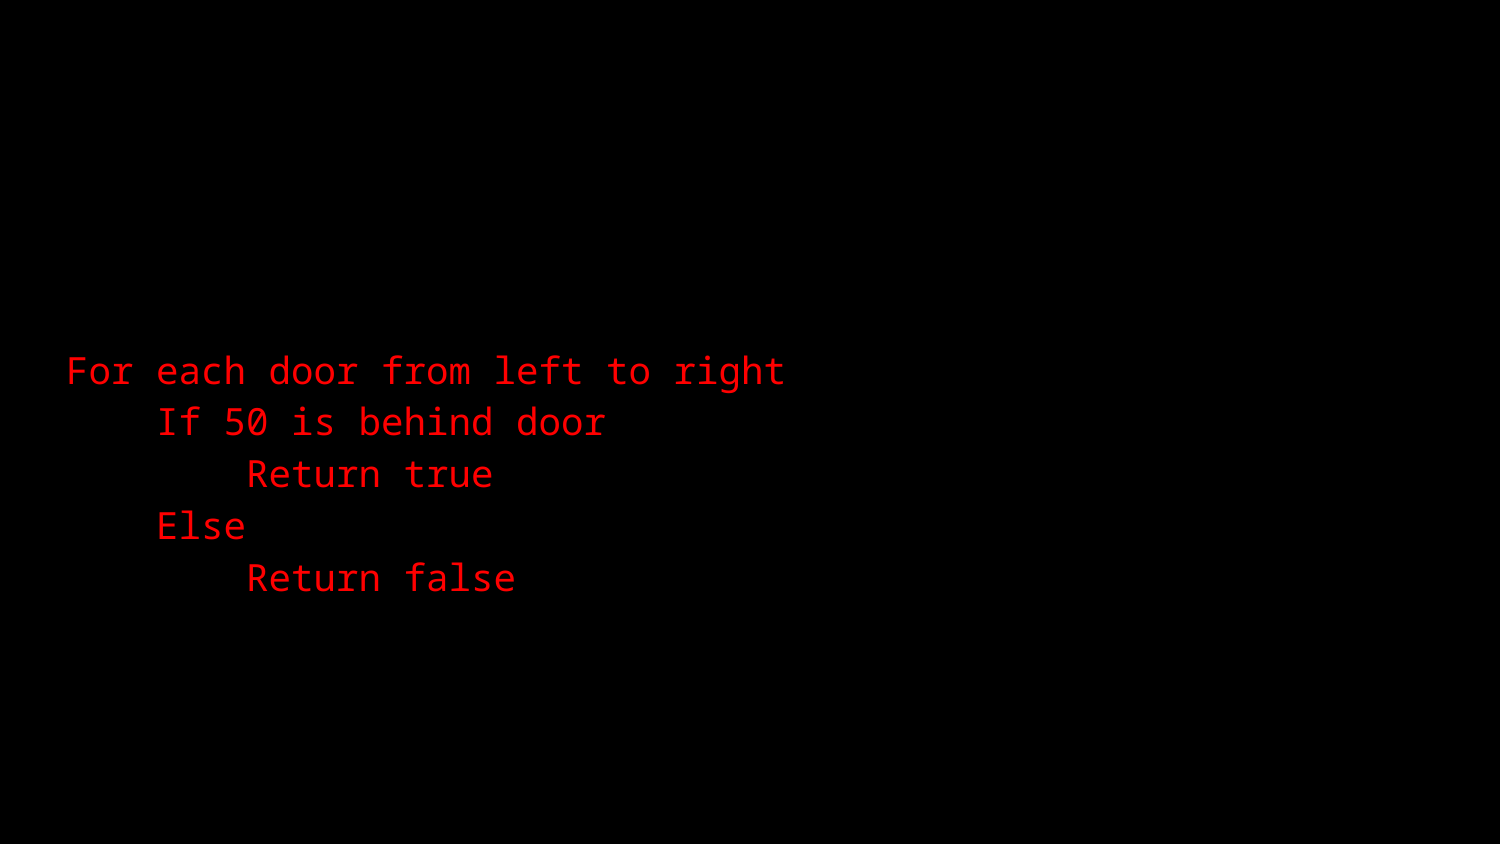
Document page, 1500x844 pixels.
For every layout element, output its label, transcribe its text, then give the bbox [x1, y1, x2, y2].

list For each door from left to right If 50 is behind door Return true Else Return false [51, 189, 1449, 750]
